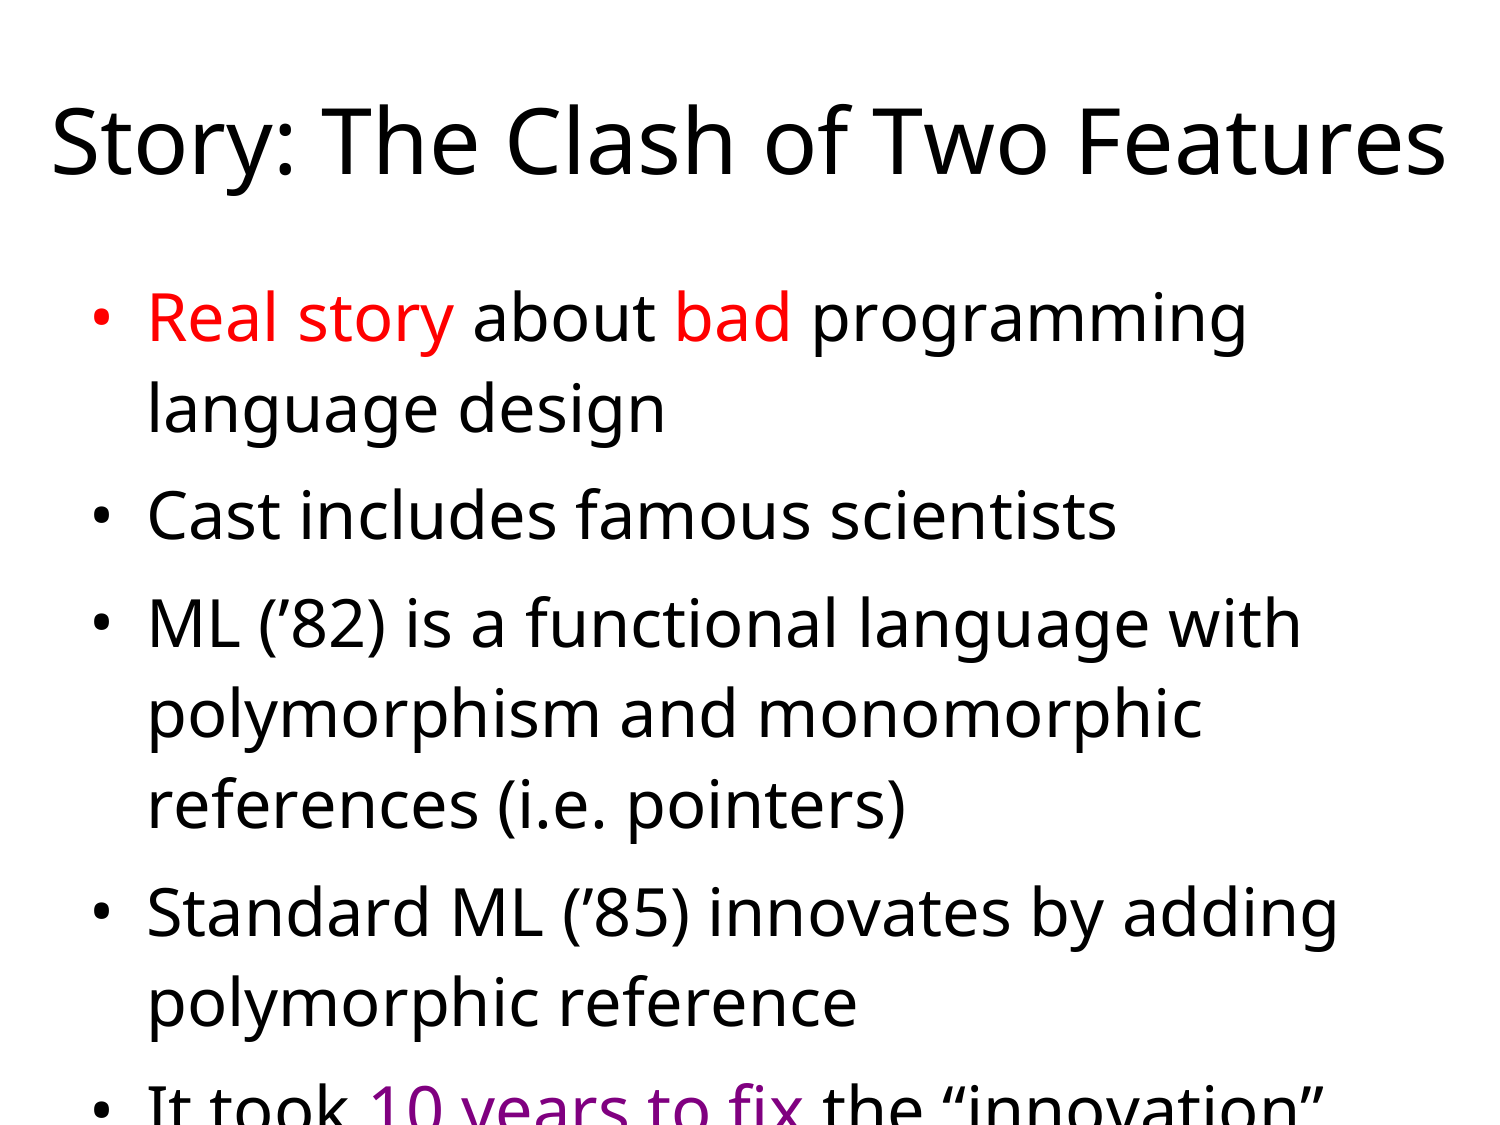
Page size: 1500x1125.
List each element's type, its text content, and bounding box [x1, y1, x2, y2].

list Real story about bad programming language design Cast includes famous scientists ML (’82) is a functional language with polymorphism and monomorphic references (i.e. pointers) Standard ML (’85) innovates by adding polymorphic reference It took 10 years to fix the “innovation” [75, 262, 1426, 1043]
title Story: The Clash of Two Features [0, 45, 1500, 233]
